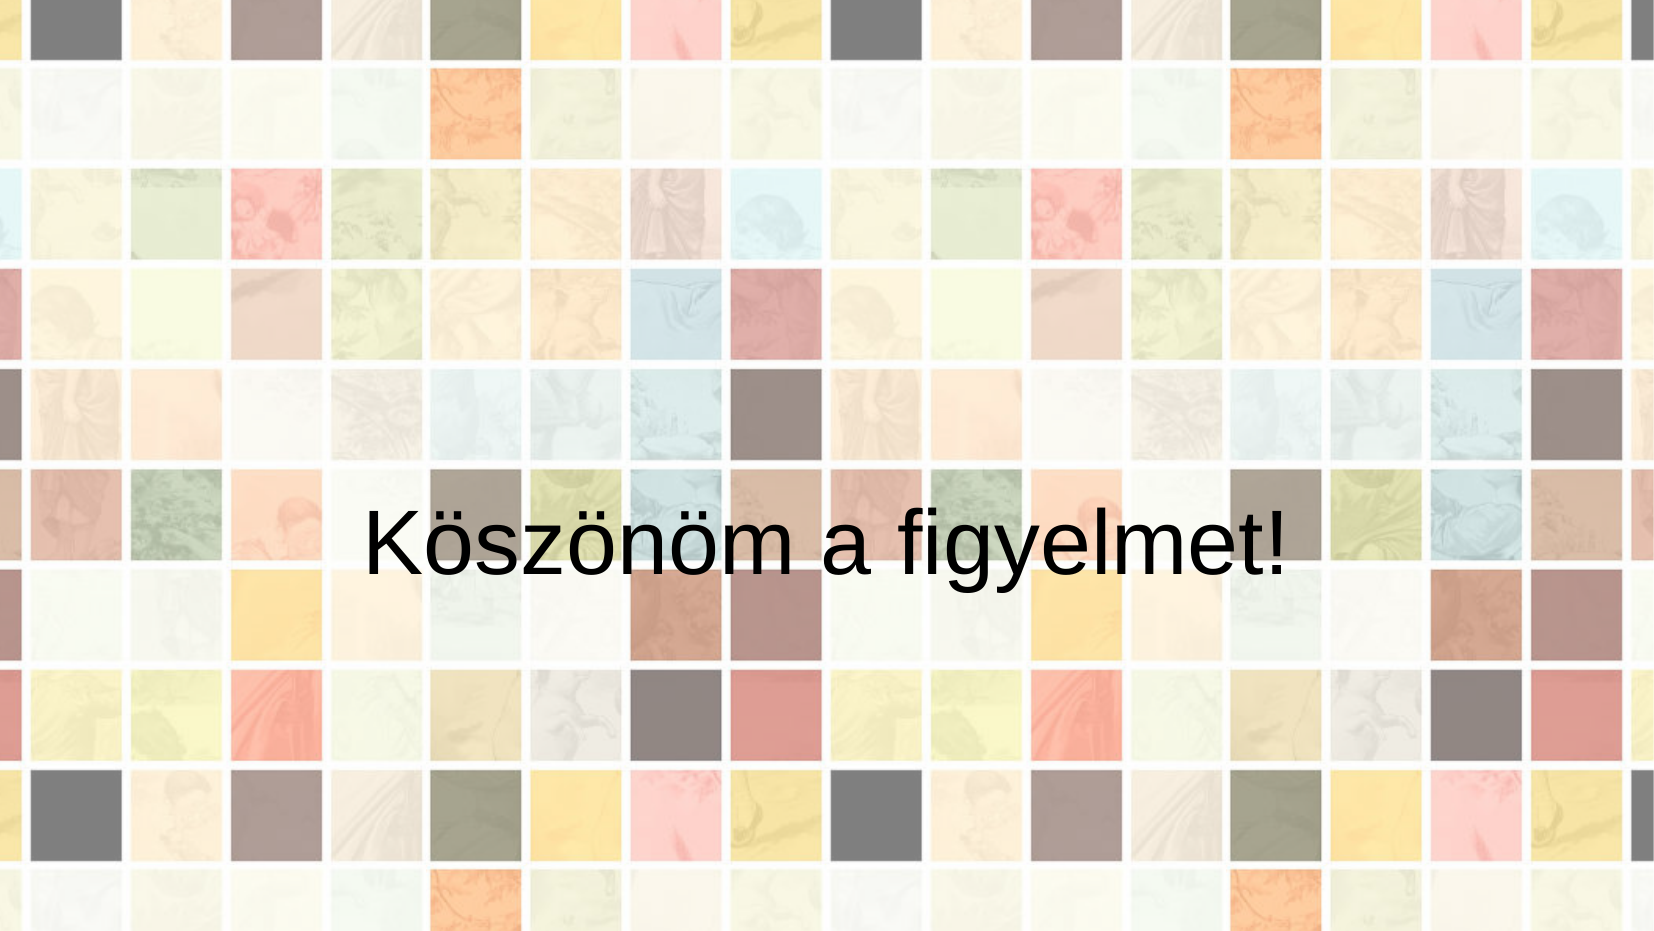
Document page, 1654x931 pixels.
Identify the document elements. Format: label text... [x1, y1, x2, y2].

title Köszönöm a figyelmet! [0, 464, 1654, 621]
